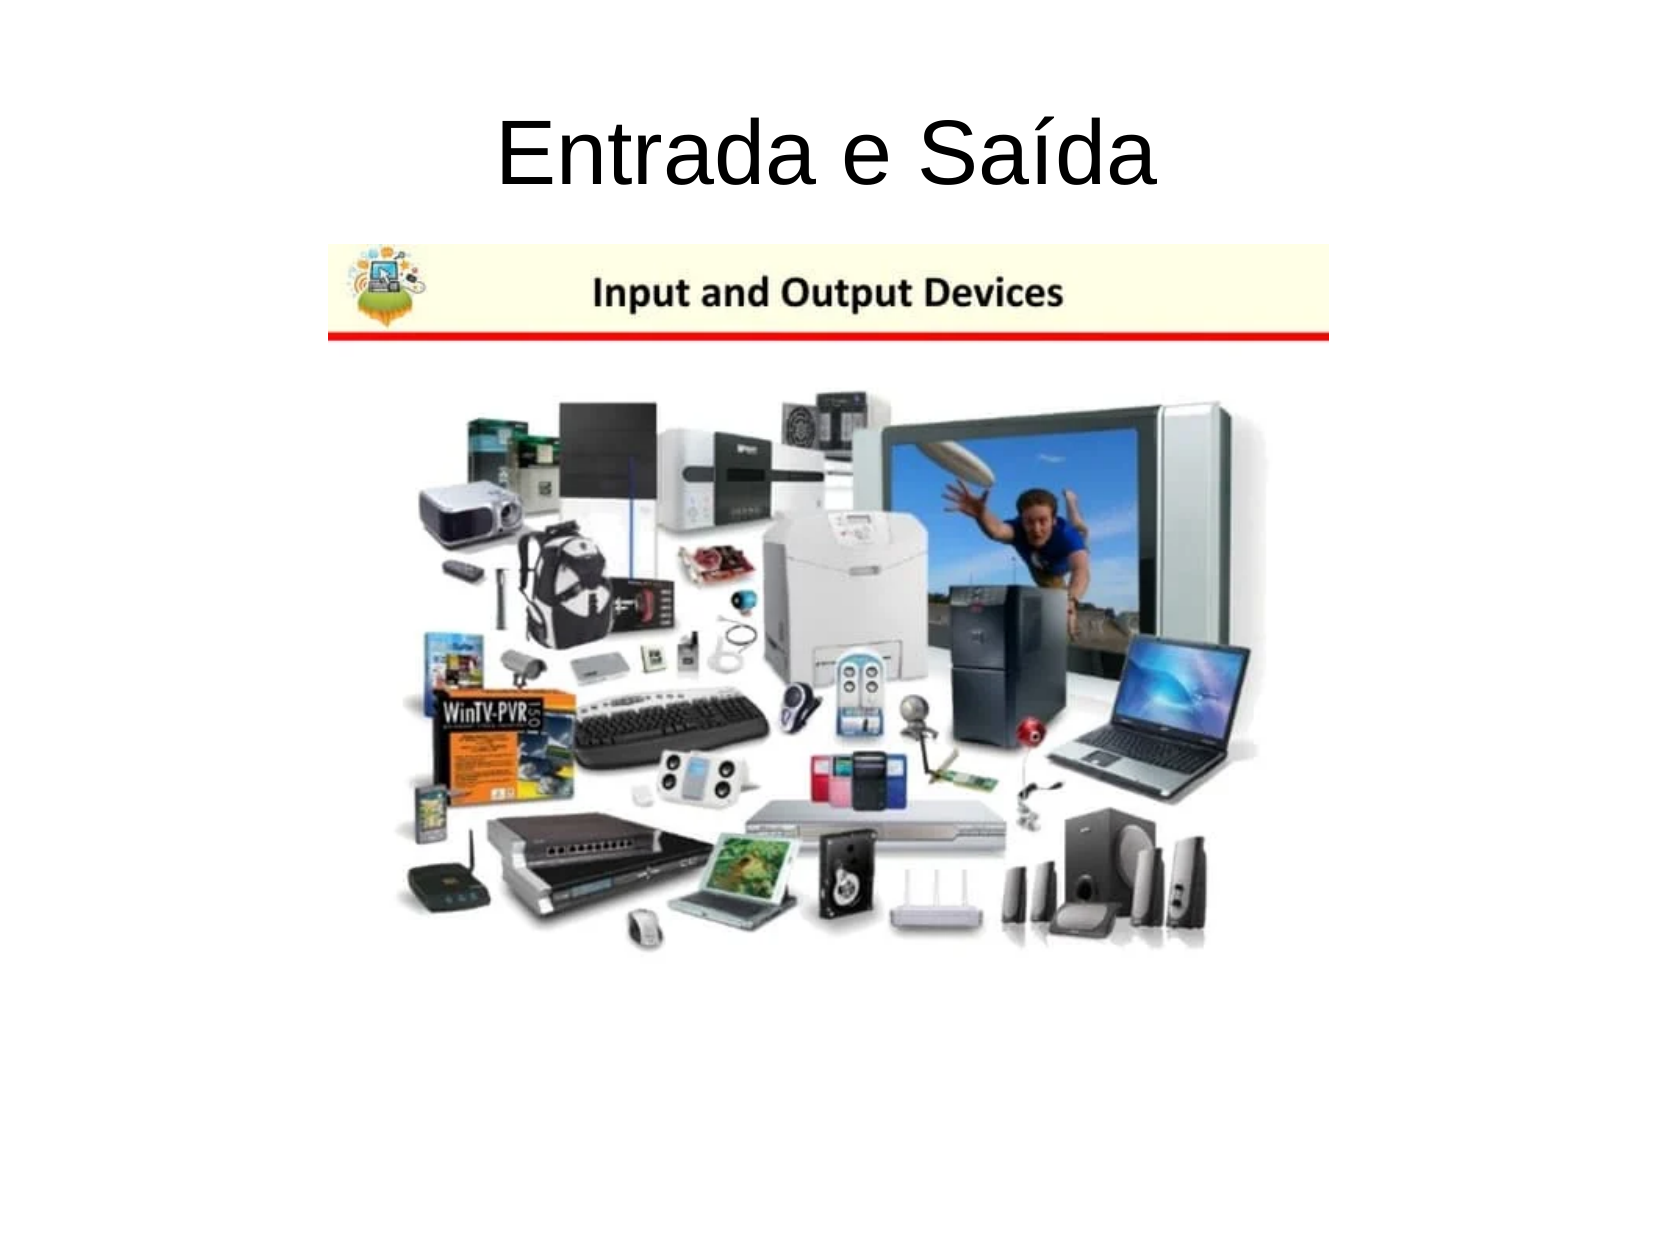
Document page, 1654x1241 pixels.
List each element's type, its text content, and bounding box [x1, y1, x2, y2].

picture [328, 244, 1329, 995]
title Entrada e Saída [82, 49, 1571, 257]
